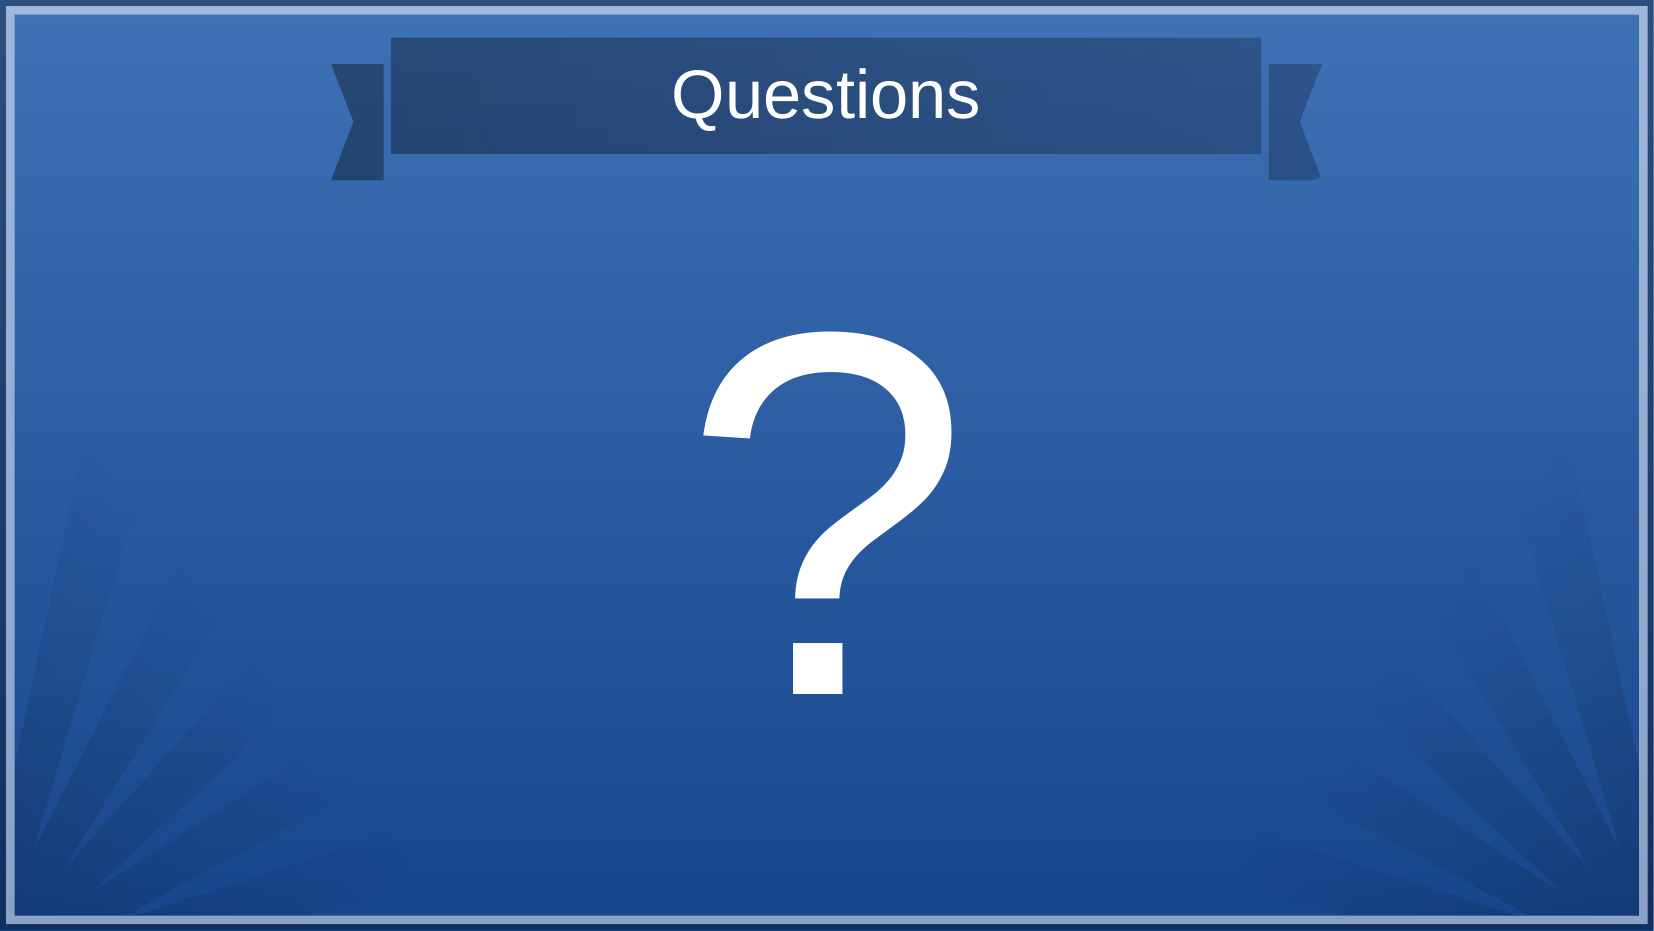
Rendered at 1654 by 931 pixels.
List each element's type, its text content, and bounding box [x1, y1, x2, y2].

title Questions [389, 35, 1264, 154]
list ? [82, 224, 1571, 848]
